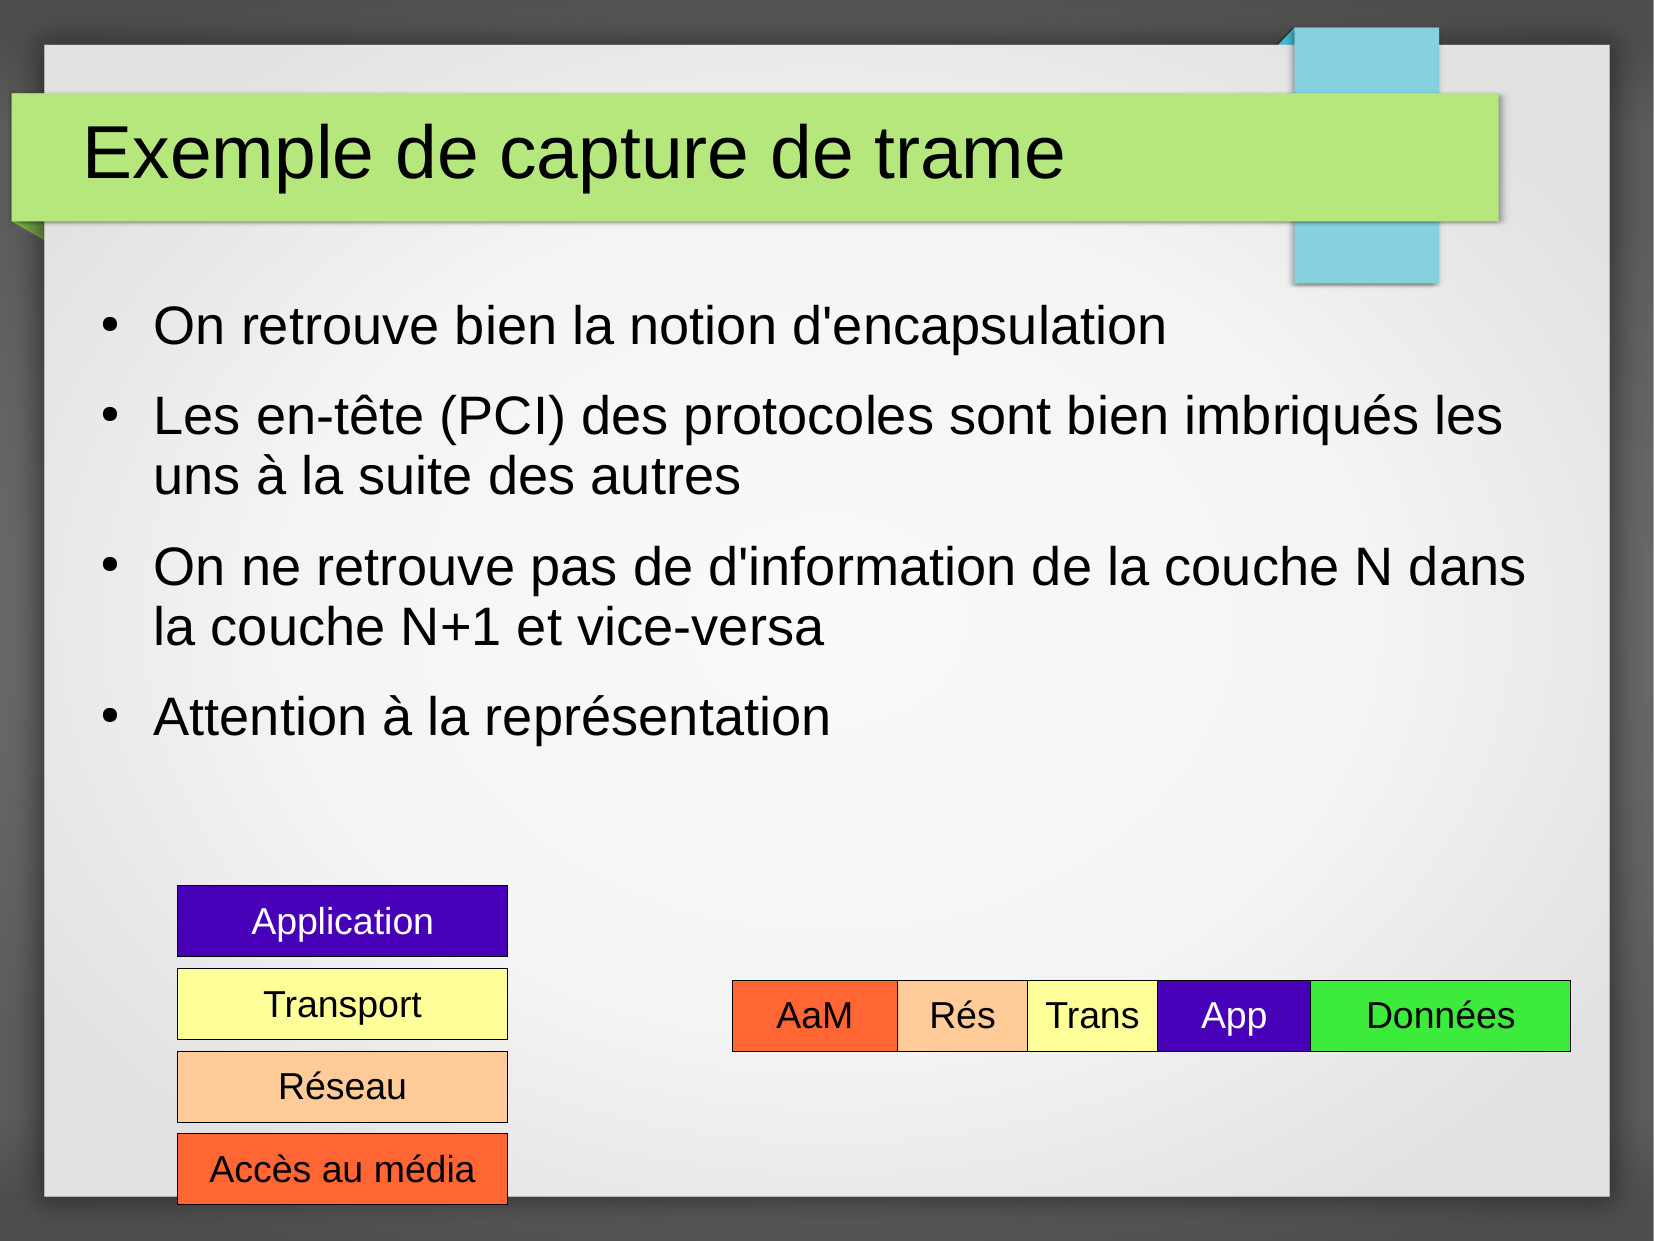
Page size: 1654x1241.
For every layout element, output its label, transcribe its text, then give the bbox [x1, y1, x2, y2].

text_box Rés [898, 980, 1028, 1052]
list On retrouve bien la notion d'encapsulation Les en-tête (PCI) des protocoles sont bien imbriqués les uns à la suite des autres On ne retrouve pas de d'information de la couche N dans la couche N+1 et vice-versa Attention à la représentation [82, 295, 1571, 1015]
text_box Transport [177, 968, 508, 1040]
text_box Données [1310, 980, 1571, 1052]
text_box Accès au média [177, 1133, 508, 1205]
picture [0, 0, 1654, 1241]
text_box Réseau [177, 1051, 508, 1123]
text_box App [1158, 980, 1310, 1052]
text_box AaM [732, 980, 898, 1052]
text_box Trans [1028, 980, 1158, 1052]
text_box Application [177, 885, 508, 957]
title Exemple de capture de trame [82, 49, 1571, 257]
